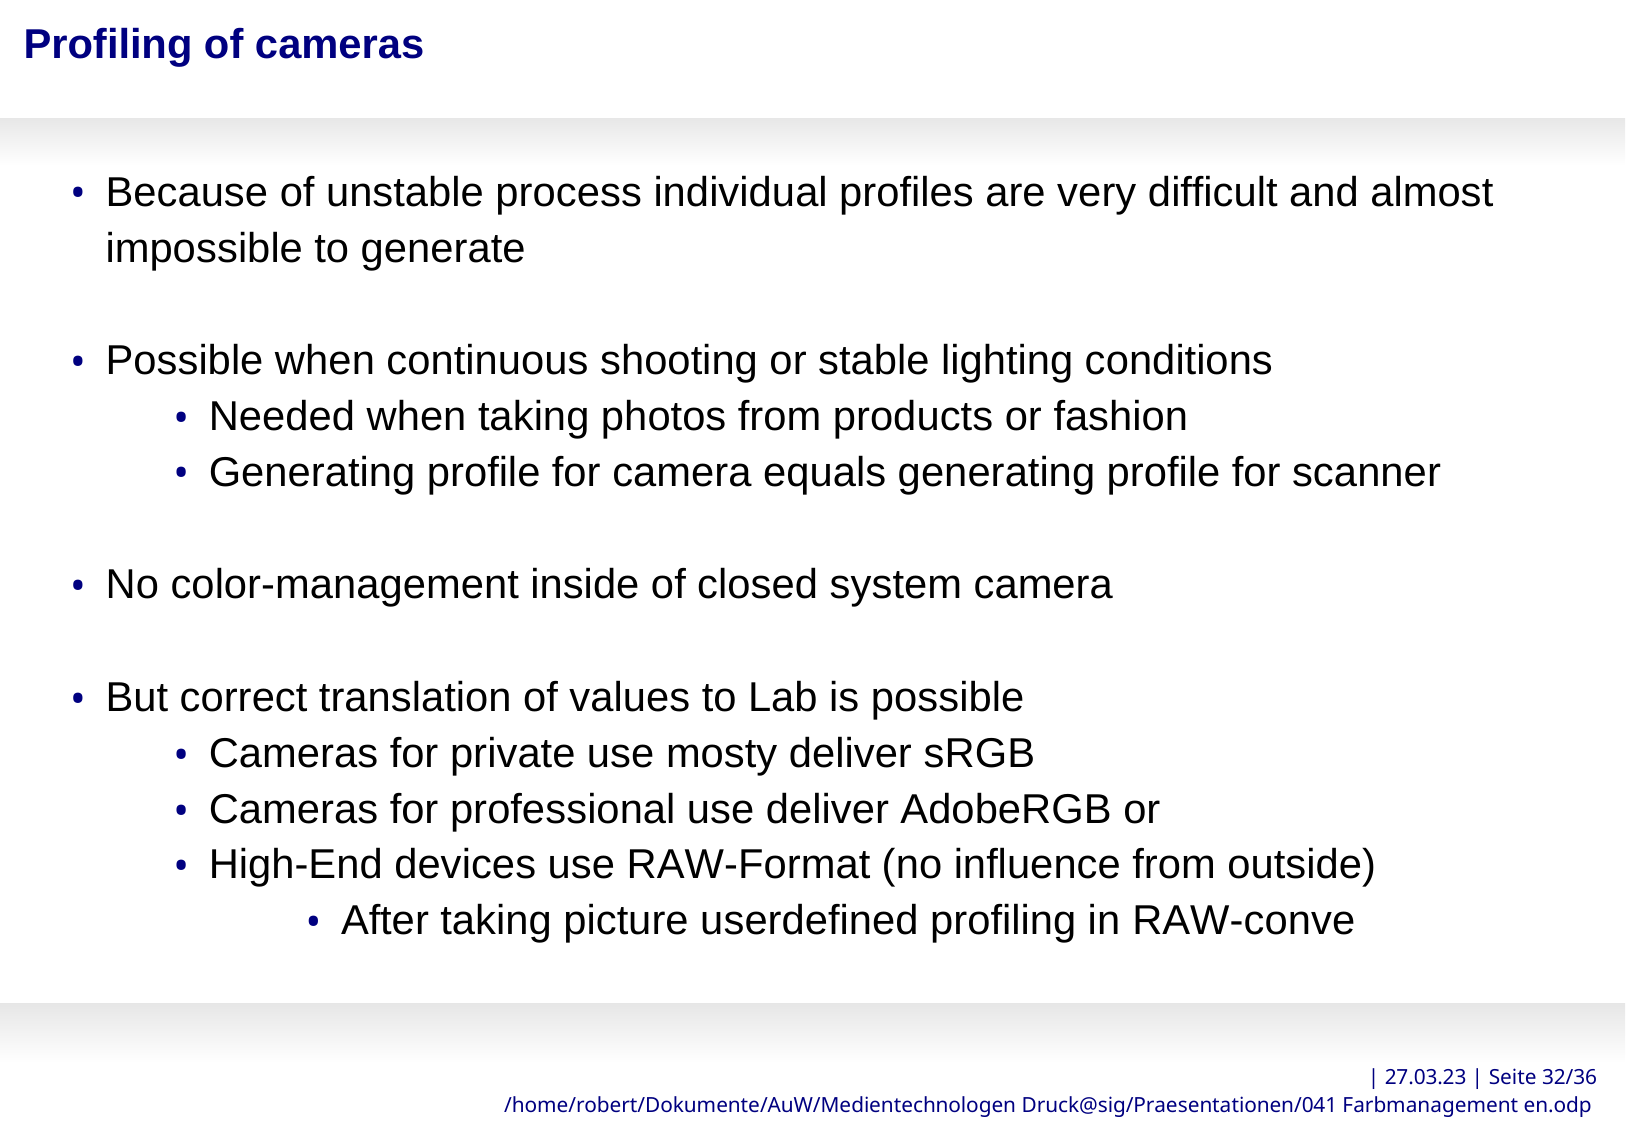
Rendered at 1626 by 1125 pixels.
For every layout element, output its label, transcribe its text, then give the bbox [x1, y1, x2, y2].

list Because of unstable process individual profiles are very difficult and almost impossible to generate Possible when continuous shooting or stable lighting conditions Needed when taking photos from products or fashion Generating profile for camera equals generating profile for scanner No color-management inside of closed system camera But correct translation of values to Lab is possible Cameras for private use mosty deliver sRGB Cameras for professional use deliver AdobeRGB or High-End devices use RAW-Format (no influence from outside) After taking picture userdefined profiling in RAW-conve [23, 159, 1588, 996]
title Profiling of cameras [23, 11, 1600, 130]
